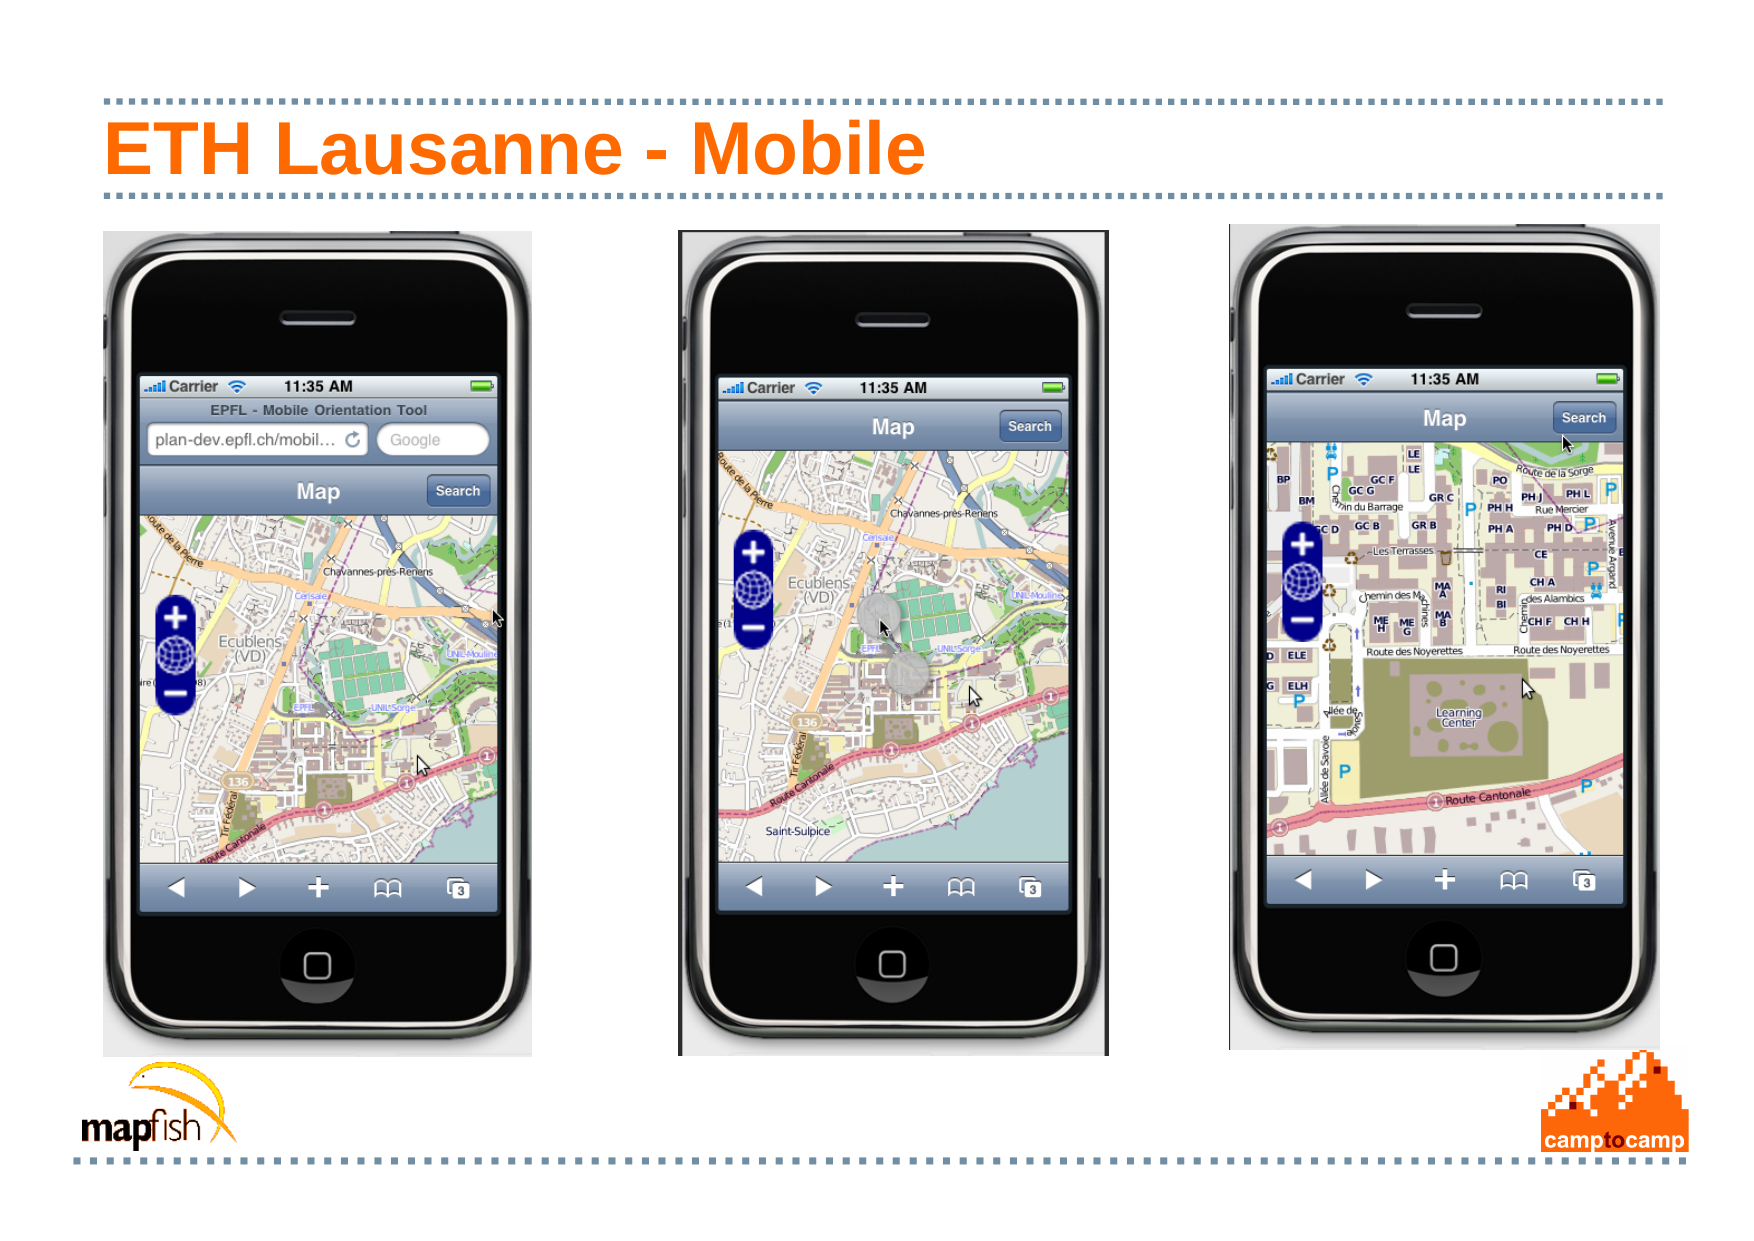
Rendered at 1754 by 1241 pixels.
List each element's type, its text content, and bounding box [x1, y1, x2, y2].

picture [678, 230, 1109, 1056]
picture [103, 231, 532, 1057]
title ETH Lausanne - Mobile [103, 104, 1660, 193]
picture [82, 1062, 237, 1151]
picture [1229, 224, 1689, 1152]
